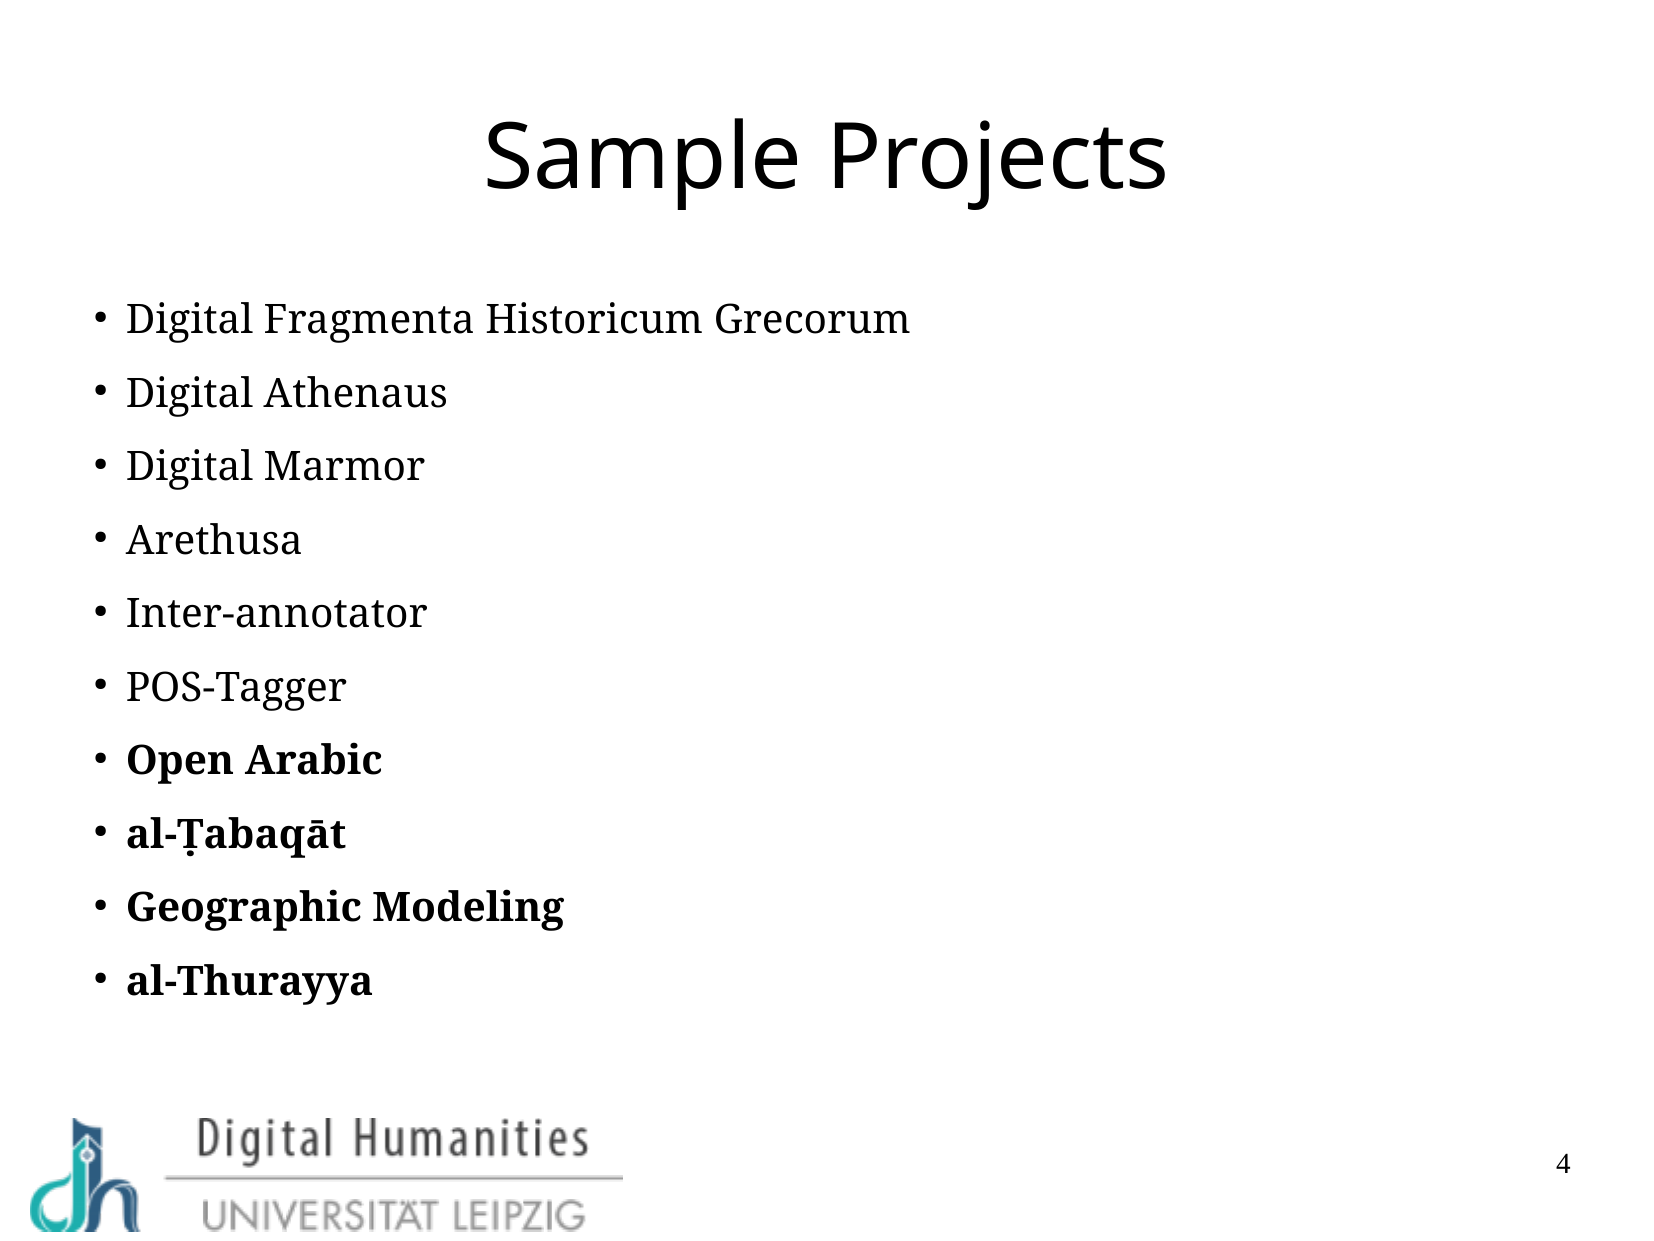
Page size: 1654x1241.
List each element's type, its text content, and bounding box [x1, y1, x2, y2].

title Sample Projects [82, 49, 1571, 257]
list Digital Fragmenta Historicum Grecorum Digital Athenaus Digital Marmor Arethusa Inter-annotator POS-Tagger Open Arabic al-Ṭabaqāt Geographic Modeling al-Thurayya [82, 290, 1571, 1010]
picture [30, 1118, 623, 1232]
